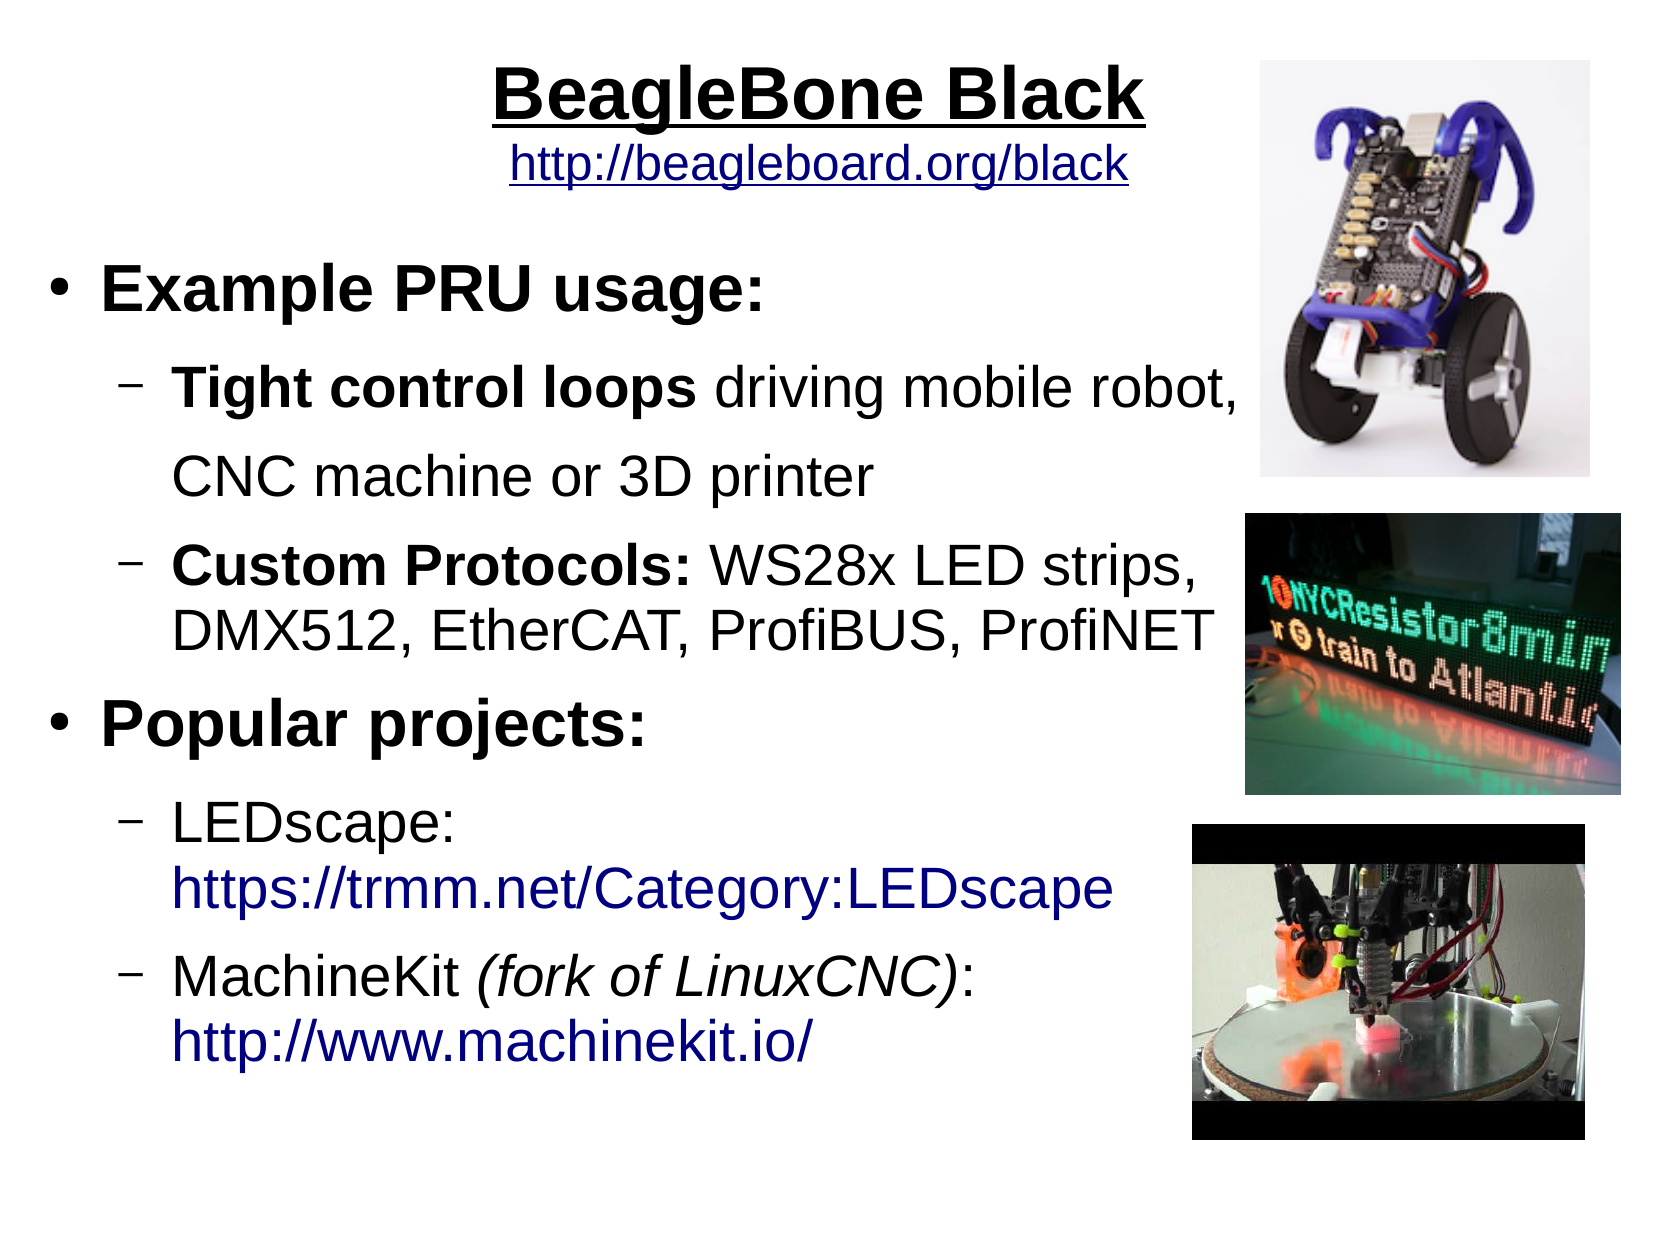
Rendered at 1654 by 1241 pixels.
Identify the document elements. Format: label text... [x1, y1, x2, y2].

list Example PRU usage: Tight control loops driving mobile robot, CNC machine or 3D printer Custom Protocols: WS28x LED strips, DMX512, EtherCAT, ProfiBUS, ProfiNET Popular projects: LEDscape: https://trmm.net/Category:LEDscape MachineKit (fork of LinuxCNC): http://www.machinekit.io/ [30, 177, 1381, 1183]
picture [1192, 824, 1585, 1140]
title BeagleBone Black http://beagleboard.org/black [75, 17, 1564, 177]
picture [1245, 513, 1621, 796]
picture [1259, 60, 1591, 477]
